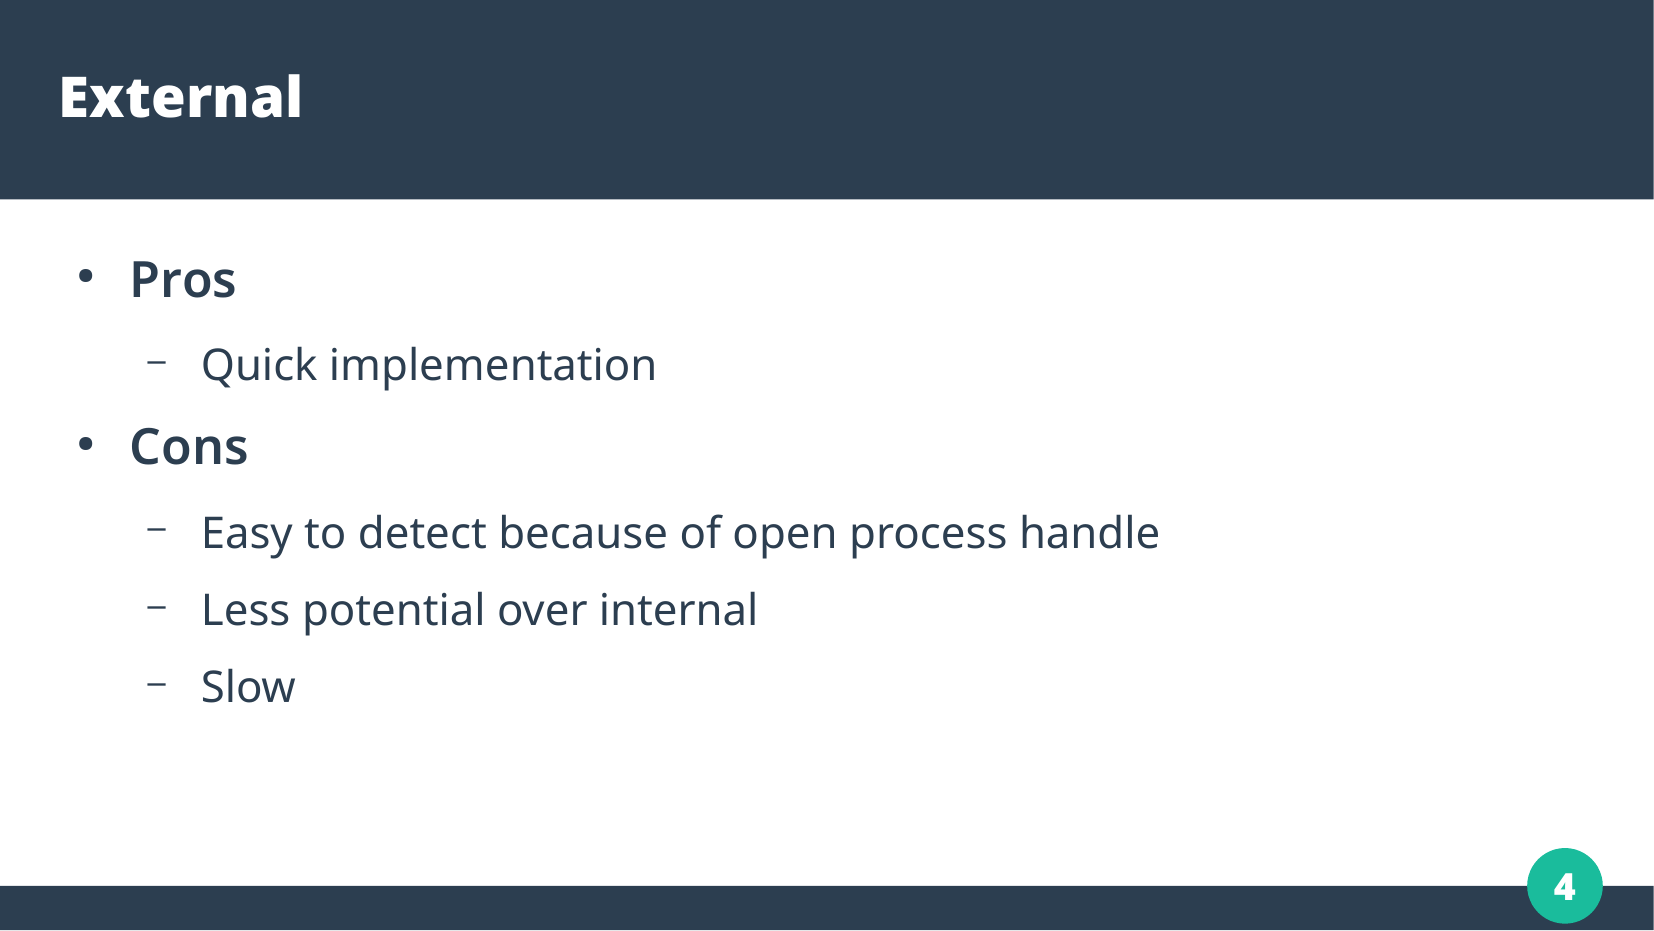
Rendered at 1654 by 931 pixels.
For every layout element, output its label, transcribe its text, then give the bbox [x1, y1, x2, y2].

title External [59, 37, 1595, 155]
list Pros Quick implementation Cons Easy to detect because of open process handle Less potential over internal Slow [59, 243, 1595, 864]
